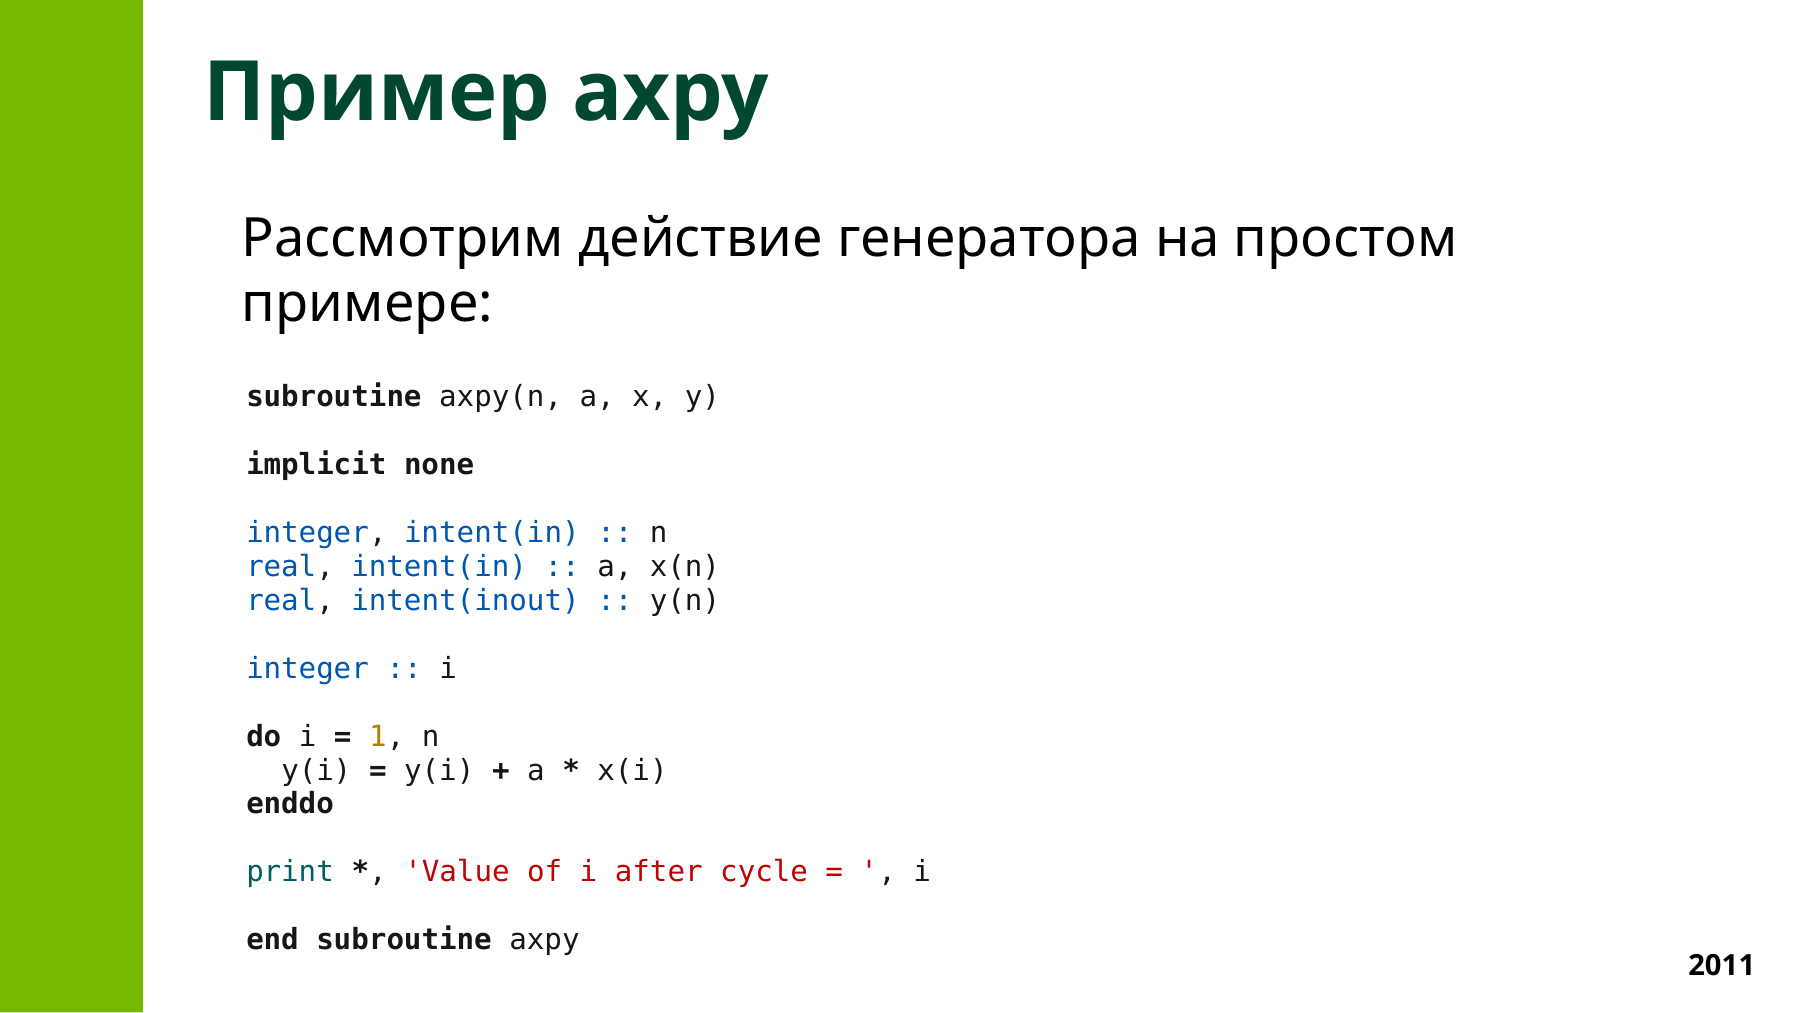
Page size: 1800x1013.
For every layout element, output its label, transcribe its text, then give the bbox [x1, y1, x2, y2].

list Рассмотрим действие генератора на простом примере: [188, 195, 1733, 864]
title Пример axpy [188, 40, 1733, 195]
chart [245, 864, 1619, 1013]
